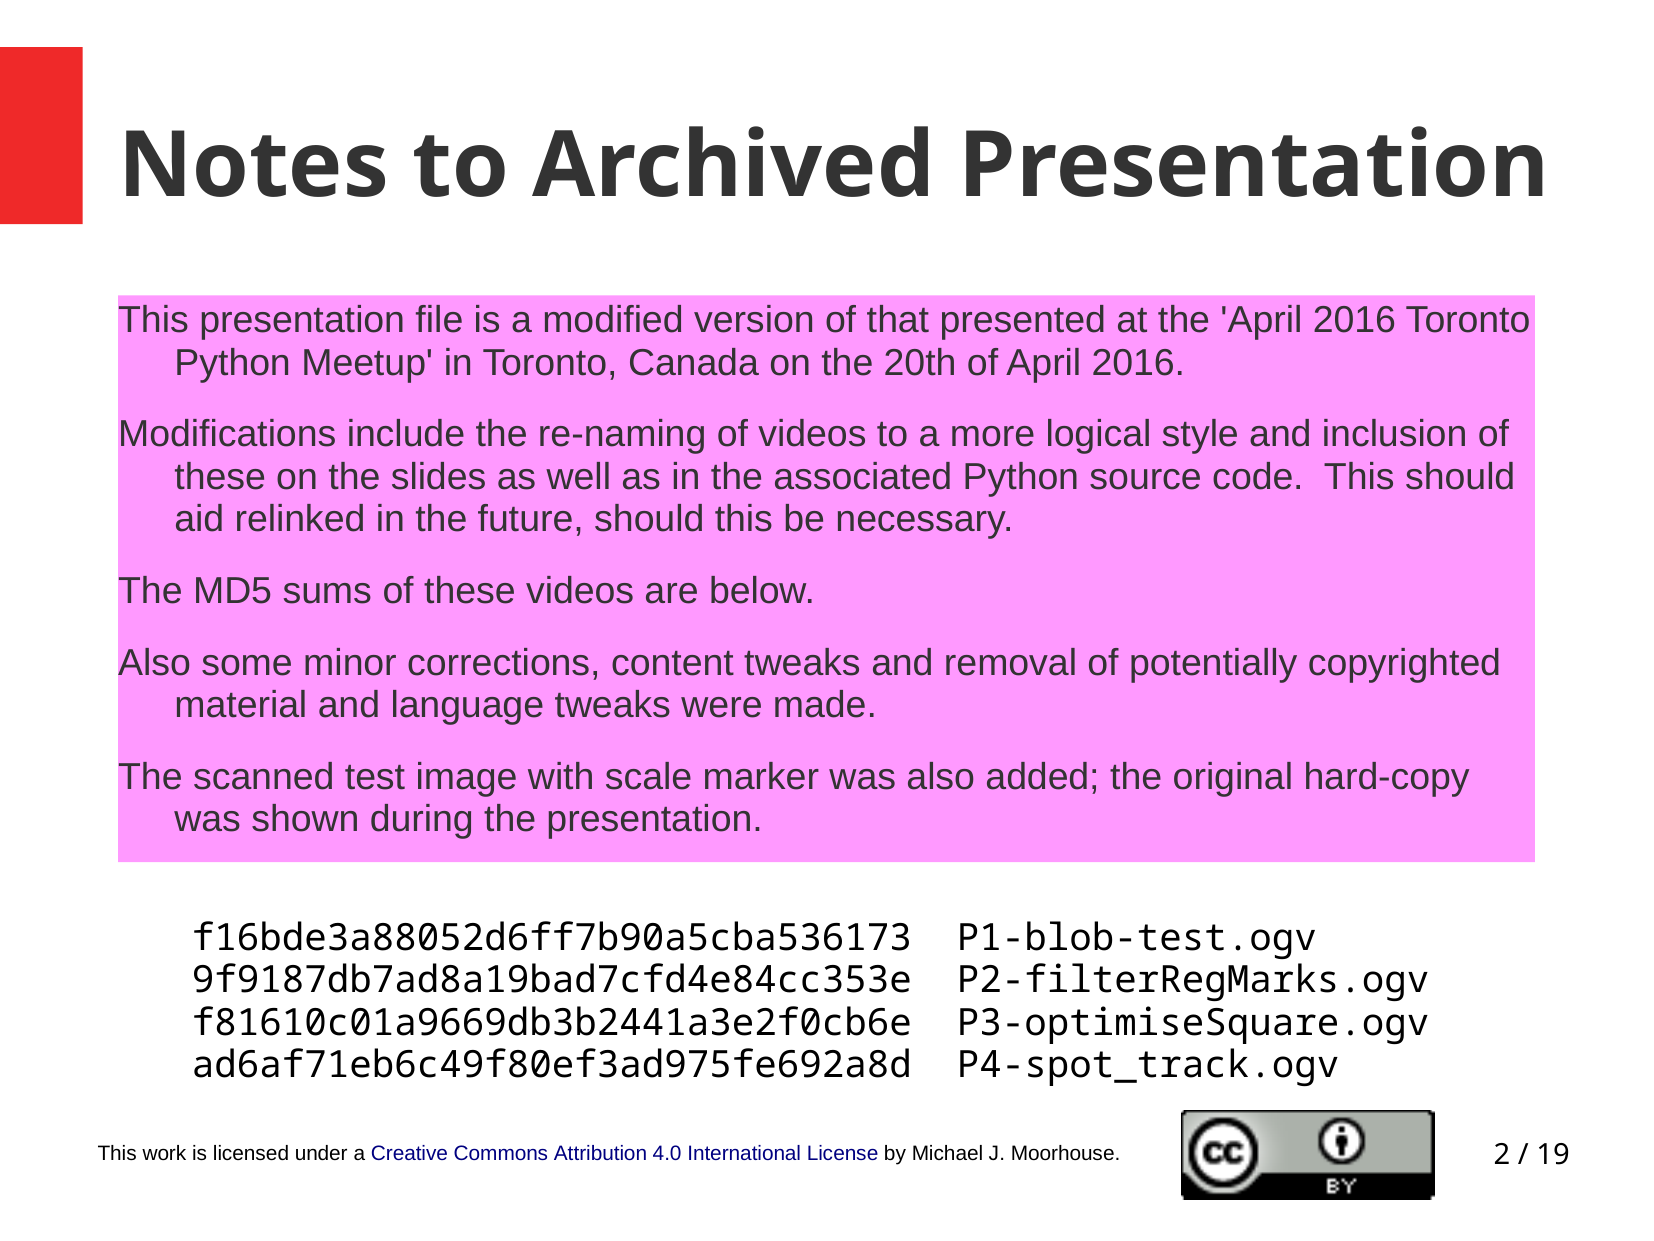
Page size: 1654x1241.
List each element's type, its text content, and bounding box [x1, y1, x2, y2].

text_box This work is licensed under a Creative Commons Attribution 4.0 International License by Michael J. Moorhouse. [82, 1133, 1170, 1198]
text_box f16bde3a88052d6ff7b90a5cba536173 P1-blob-test.ogv 9f9187db7ad8a19bad7cfd4e84cc353e P2-filterRegMarks.ogv f81610c01a9669db3b2441a3e2f0cb6e P3-optimiseSquare.ogv ad6af71eb6c49f80ef3ad975fe692a8d P4-spot_track.ogv [177, 909, 1501, 1139]
picture [1181, 1139, 1435, 1200]
list This presentation file is a modified version of that presented at the 'April 2016 Toronto Python Meetup' in Toronto, Canada on the 20th of April 2016. Modifications include the re-naming of videos to a more logical style and inclusion of these on the slides as well as in the associated Python source code. This should aid relinked in the future, should this be necessary. The MD5 sums of these videos are below. Also some minor corrections, content tweaks and removal of potentially copyrighted material and language tweaks were made. The scanned test image with scale marker was also added; the original hard-copy was shown during the presentation. [118, 295, 1535, 863]
title Notes to Archived Presentation [118, 49, 1571, 256]
